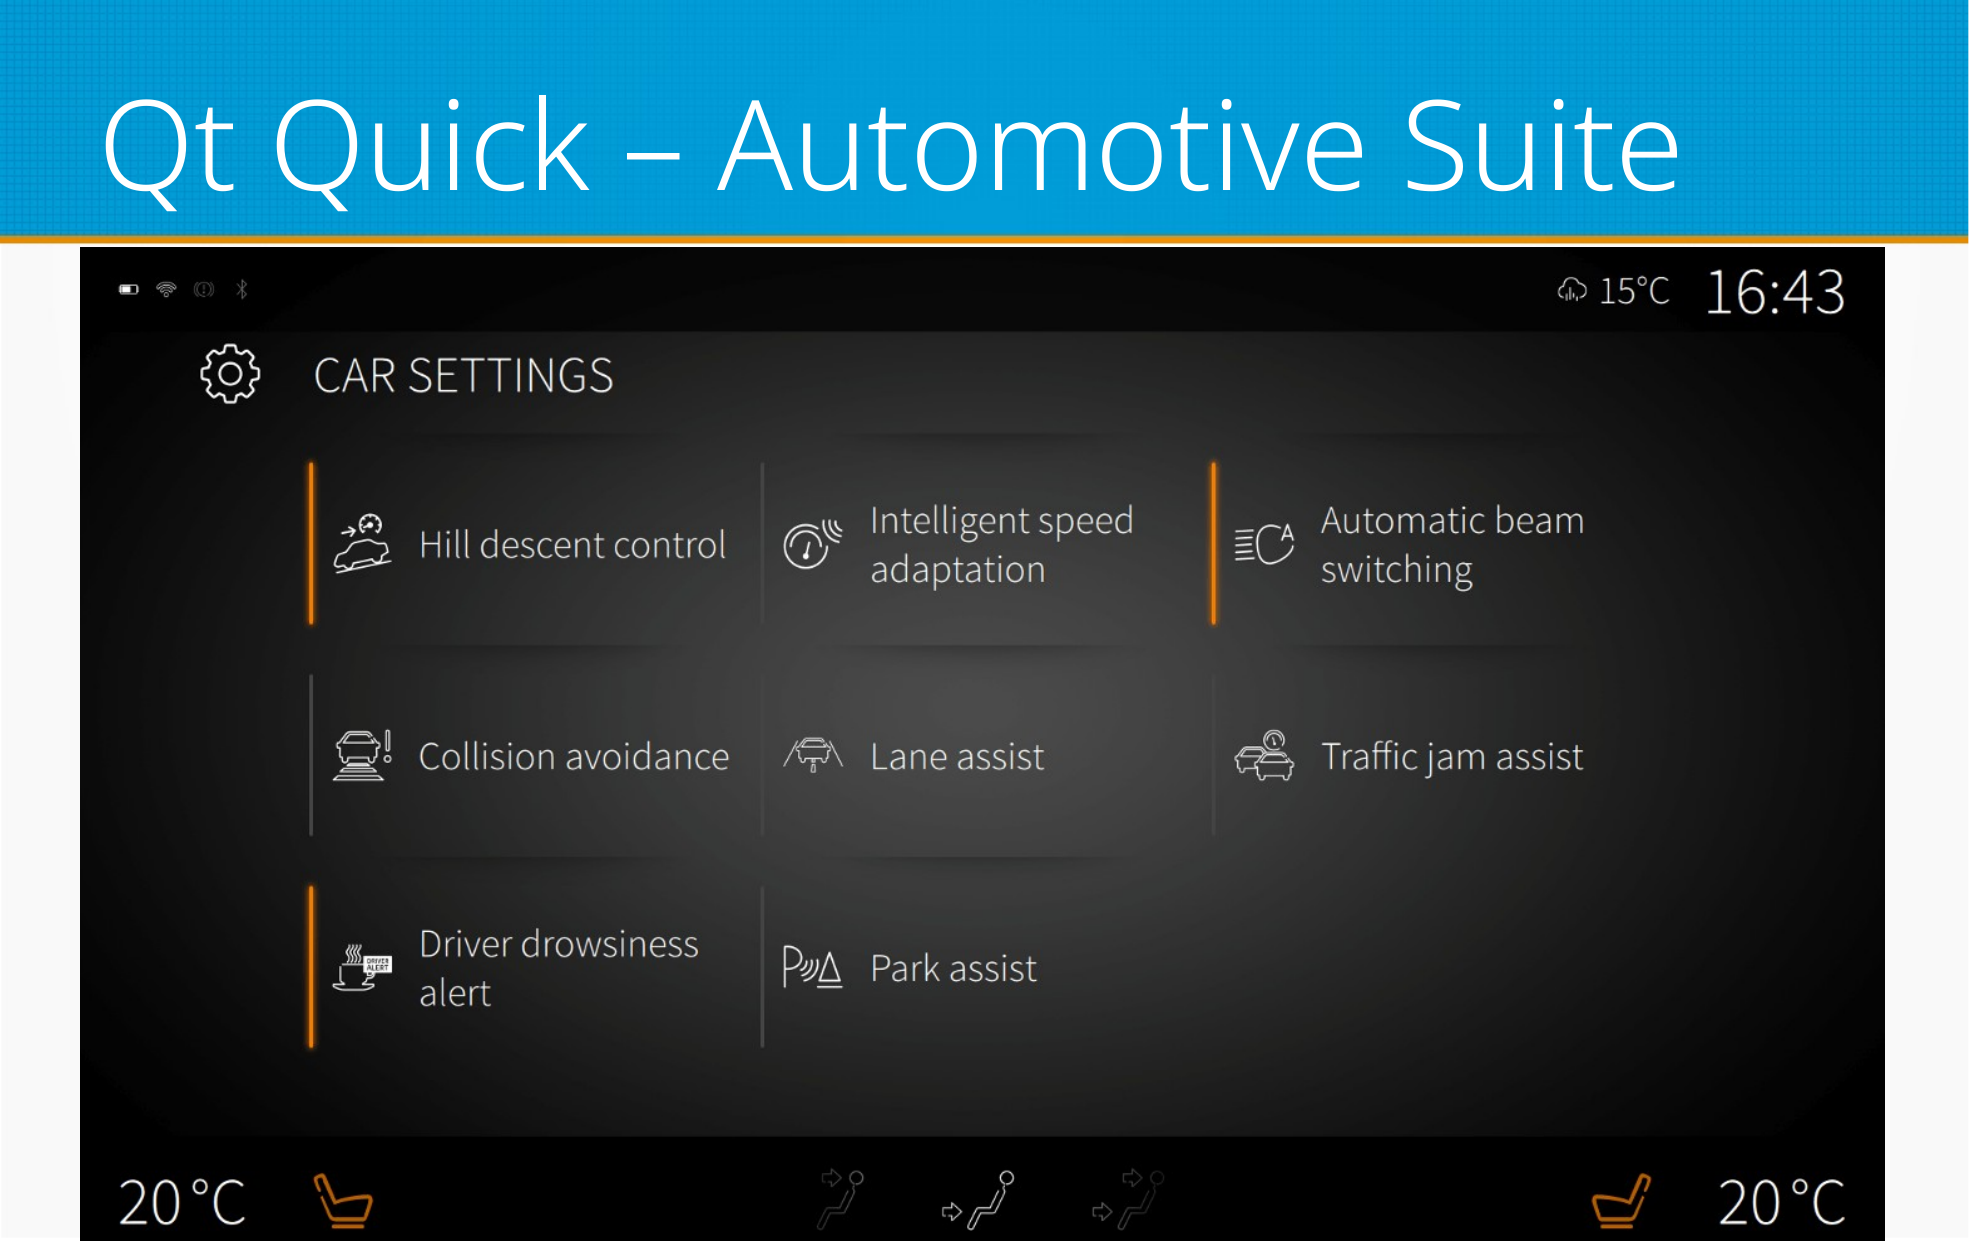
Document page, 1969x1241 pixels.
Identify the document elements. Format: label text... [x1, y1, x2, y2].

title Qt Quick – Automotive Suite [98, 19, 1870, 227]
picture [0, 233, 1969, 1241]
